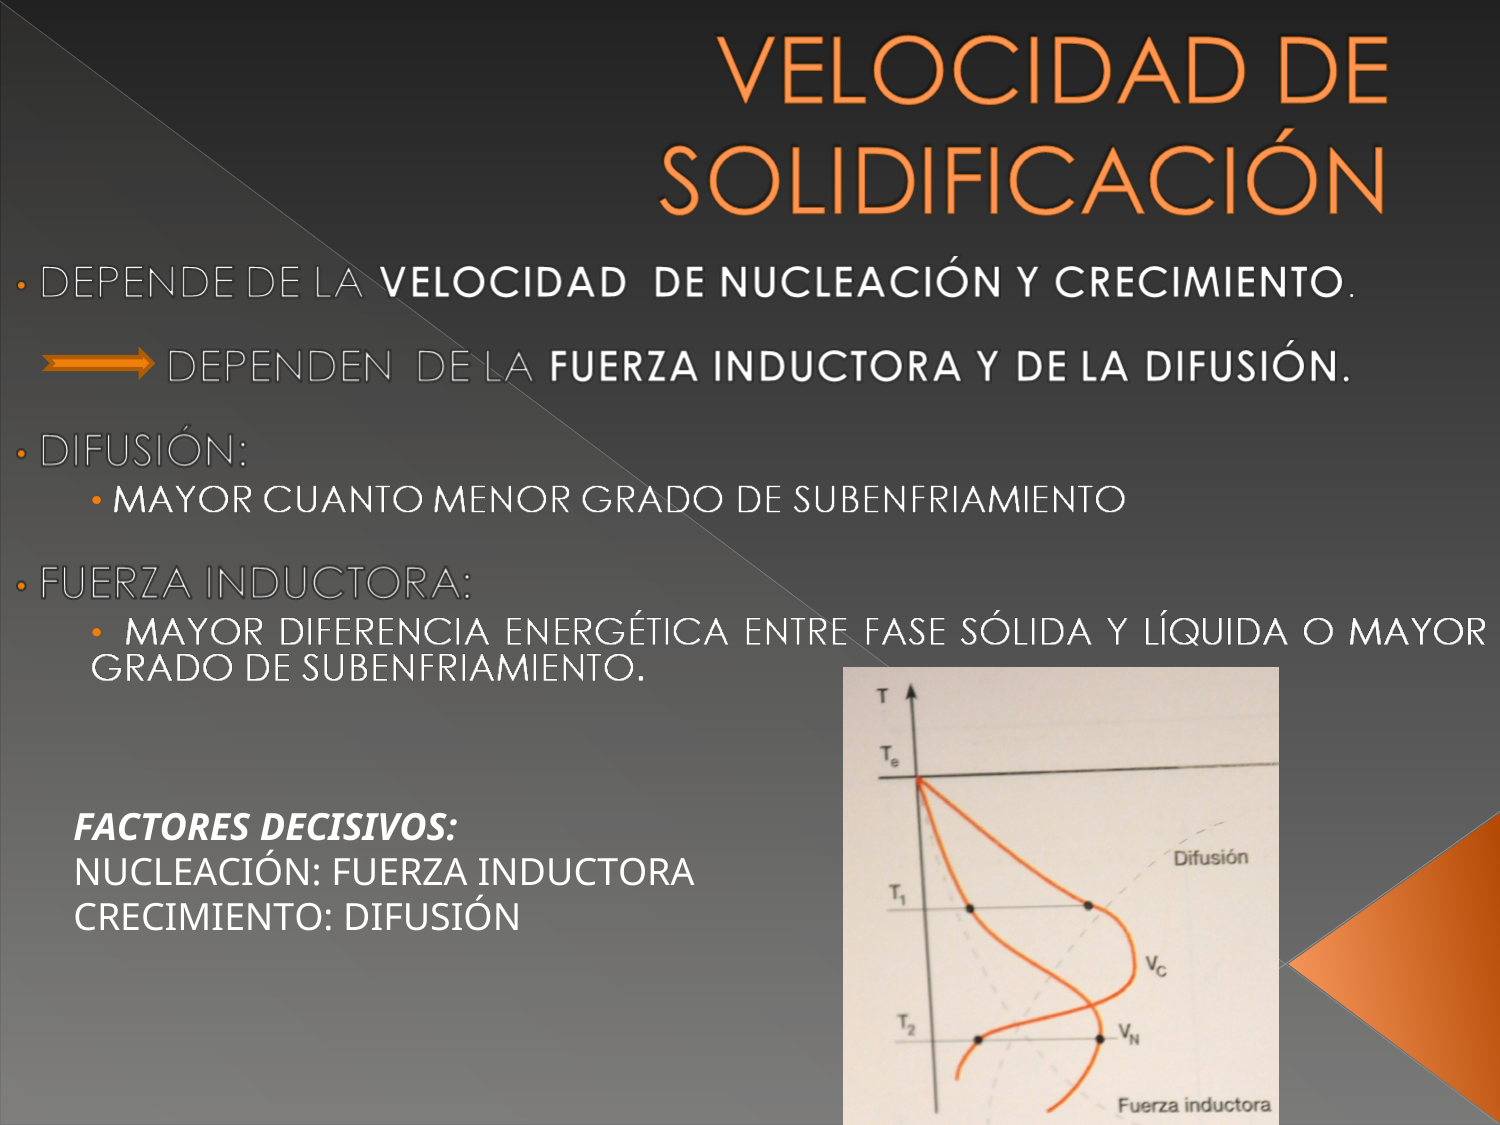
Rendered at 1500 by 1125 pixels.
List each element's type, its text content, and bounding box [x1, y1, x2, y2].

text_box FACTORES DECISIVOS: NUCLEACIÓN: FUERZA INDUCTORA CRECIMIENTO: DIFUSIÓN [58, 749, 809, 946]
text_box [46, 351, 153, 376]
picture [0, 0, 1500, 1125]
